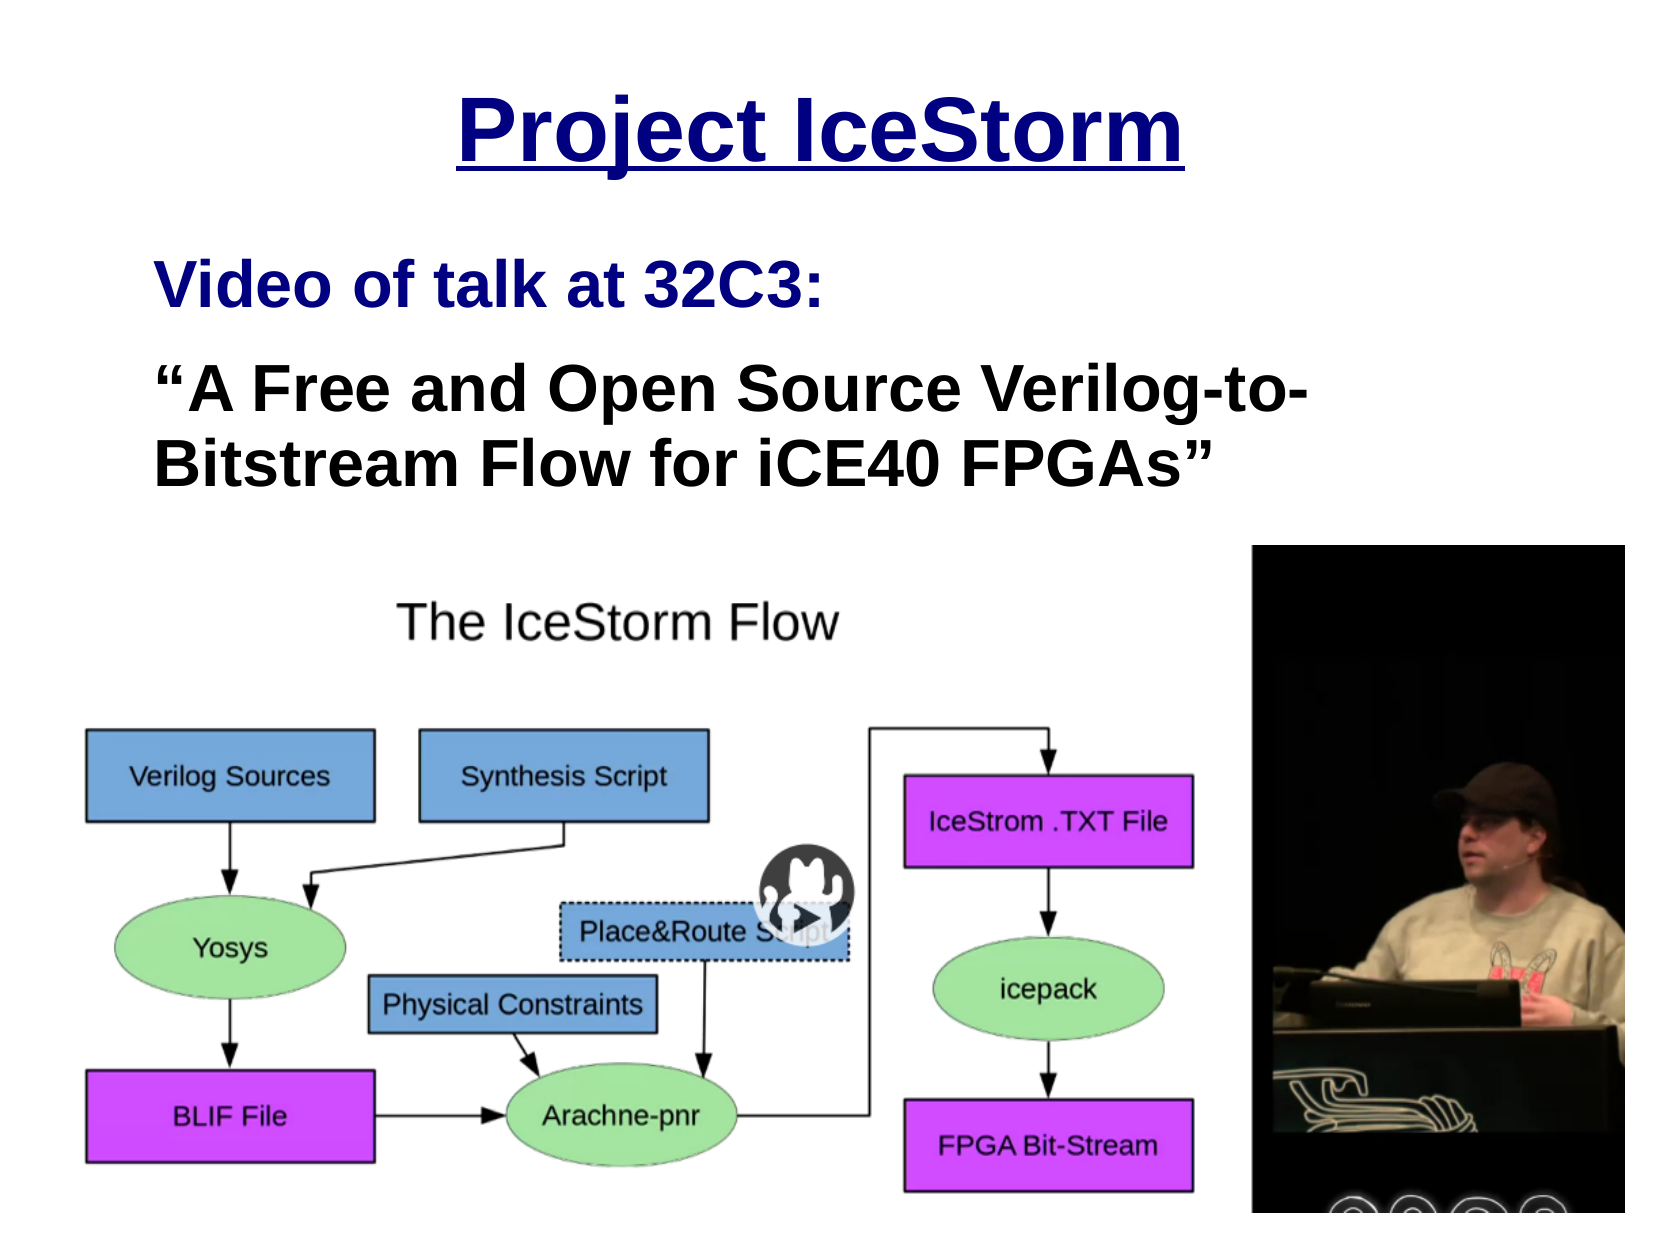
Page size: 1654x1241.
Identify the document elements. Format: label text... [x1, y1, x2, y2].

list Video of talk at 32C3: “A Free and Open Source Verilog-to-Bitstream Flow for iCE40 FPGAs” [82, 142, 1571, 545]
picture [41, 545, 1625, 1213]
title Project IceStorm [76, 43, 1566, 216]
